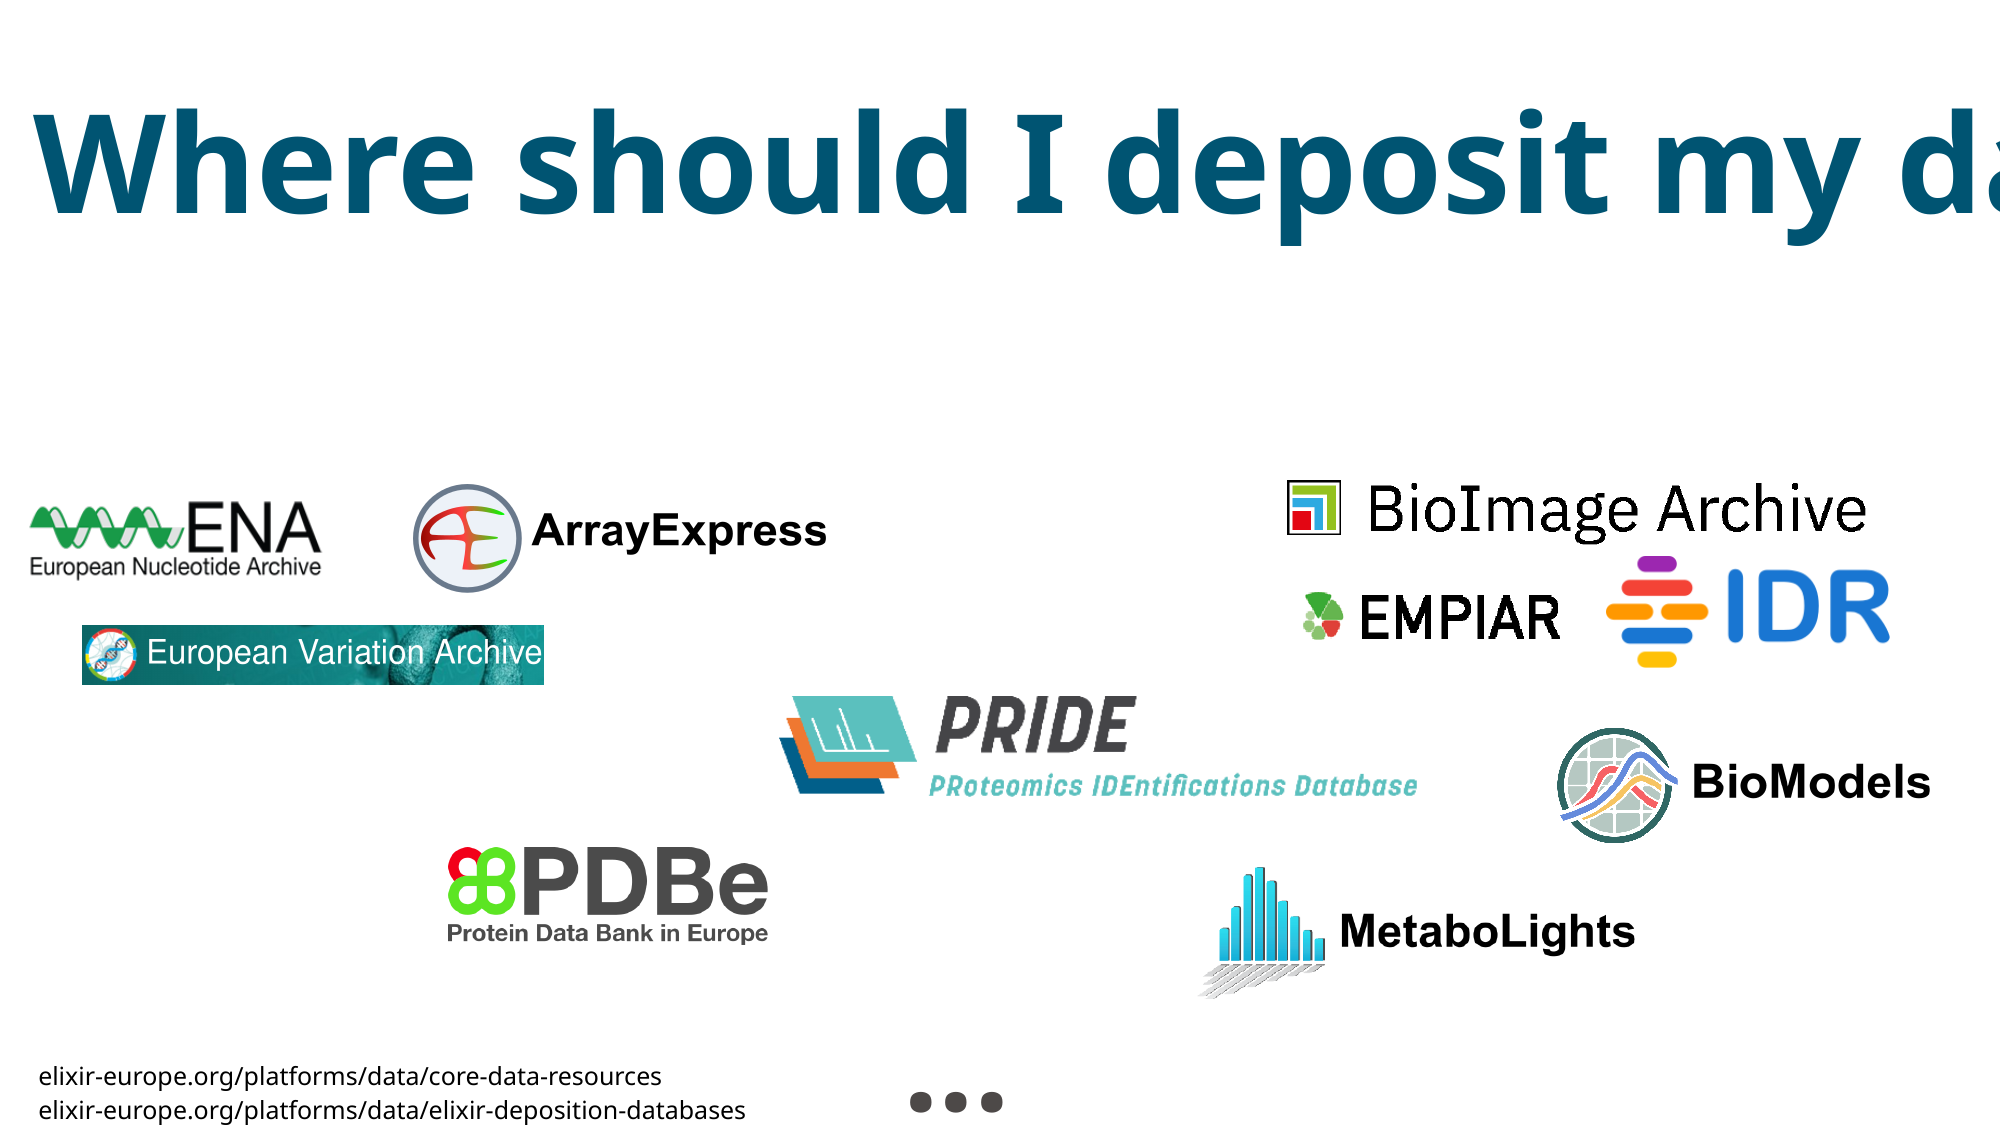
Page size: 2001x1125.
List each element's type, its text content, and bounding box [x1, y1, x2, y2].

picture [1606, 556, 1890, 668]
text_box Where should I deposit my data? [18, 59, 1982, 212]
picture [82, 625, 544, 685]
picture [1299, 588, 1589, 644]
picture [1550, 720, 1930, 851]
picture [1181, 862, 1635, 1004]
picture [1287, 480, 1866, 545]
picture [22, 496, 331, 584]
picture [448, 847, 768, 945]
picture [779, 696, 1418, 797]
picture [413, 484, 826, 593]
text_box elixir-europe.org/platforms/data/core-data-resources elixir-europe.org/platforms/data/elixir-deposition-databases [23, 1051, 671, 1117]
text_box ... [888, 970, 1028, 1111]
